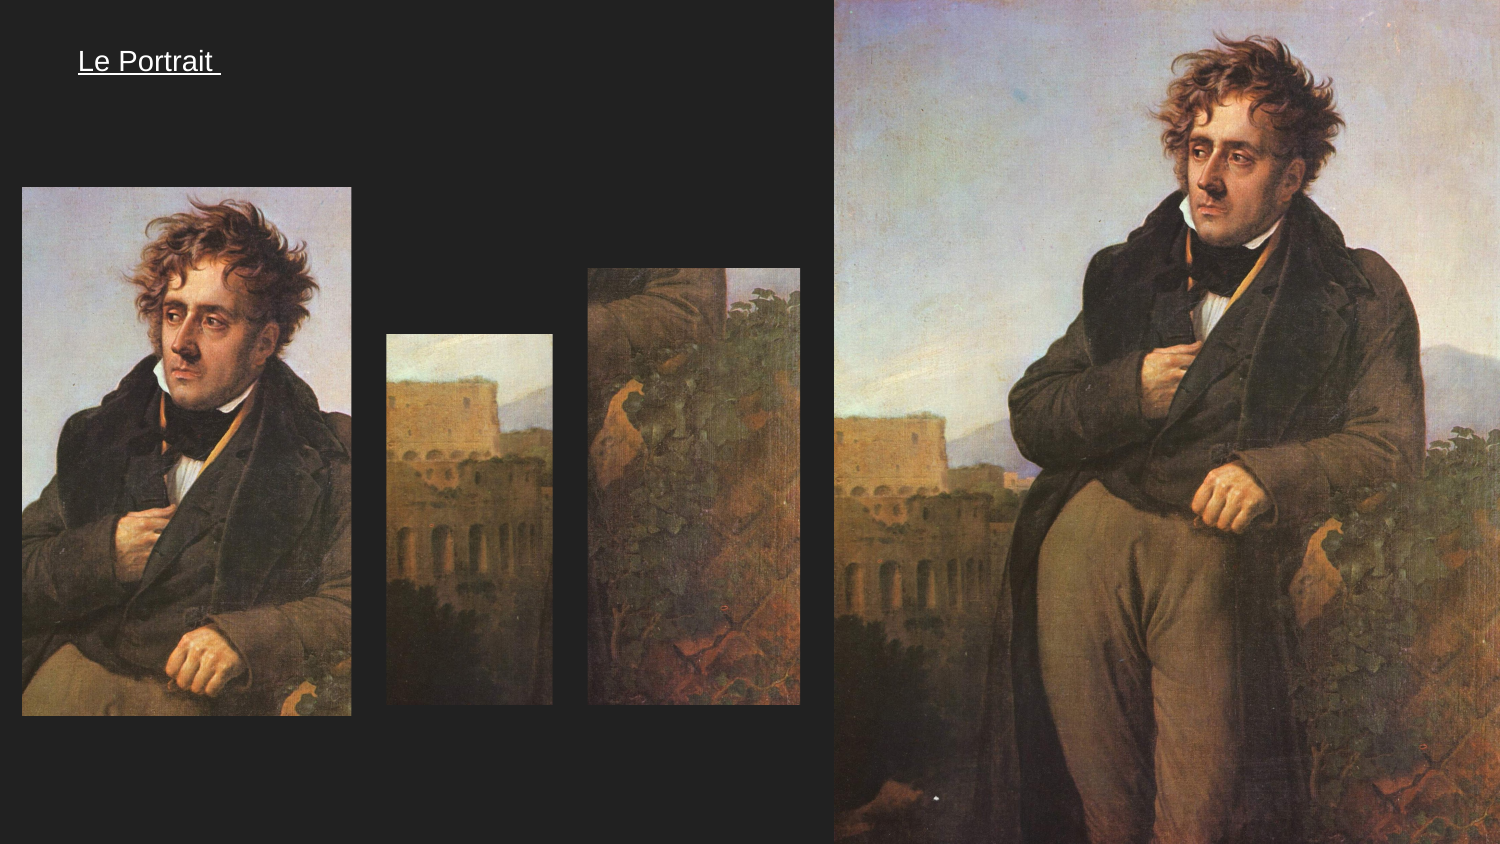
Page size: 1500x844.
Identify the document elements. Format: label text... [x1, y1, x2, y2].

picture [22, 187, 352, 716]
picture [587, 268, 801, 705]
picture [834, 0, 1500, 844]
picture [386, 334, 553, 705]
list Le Portrait [63, 27, 1268, 126]
